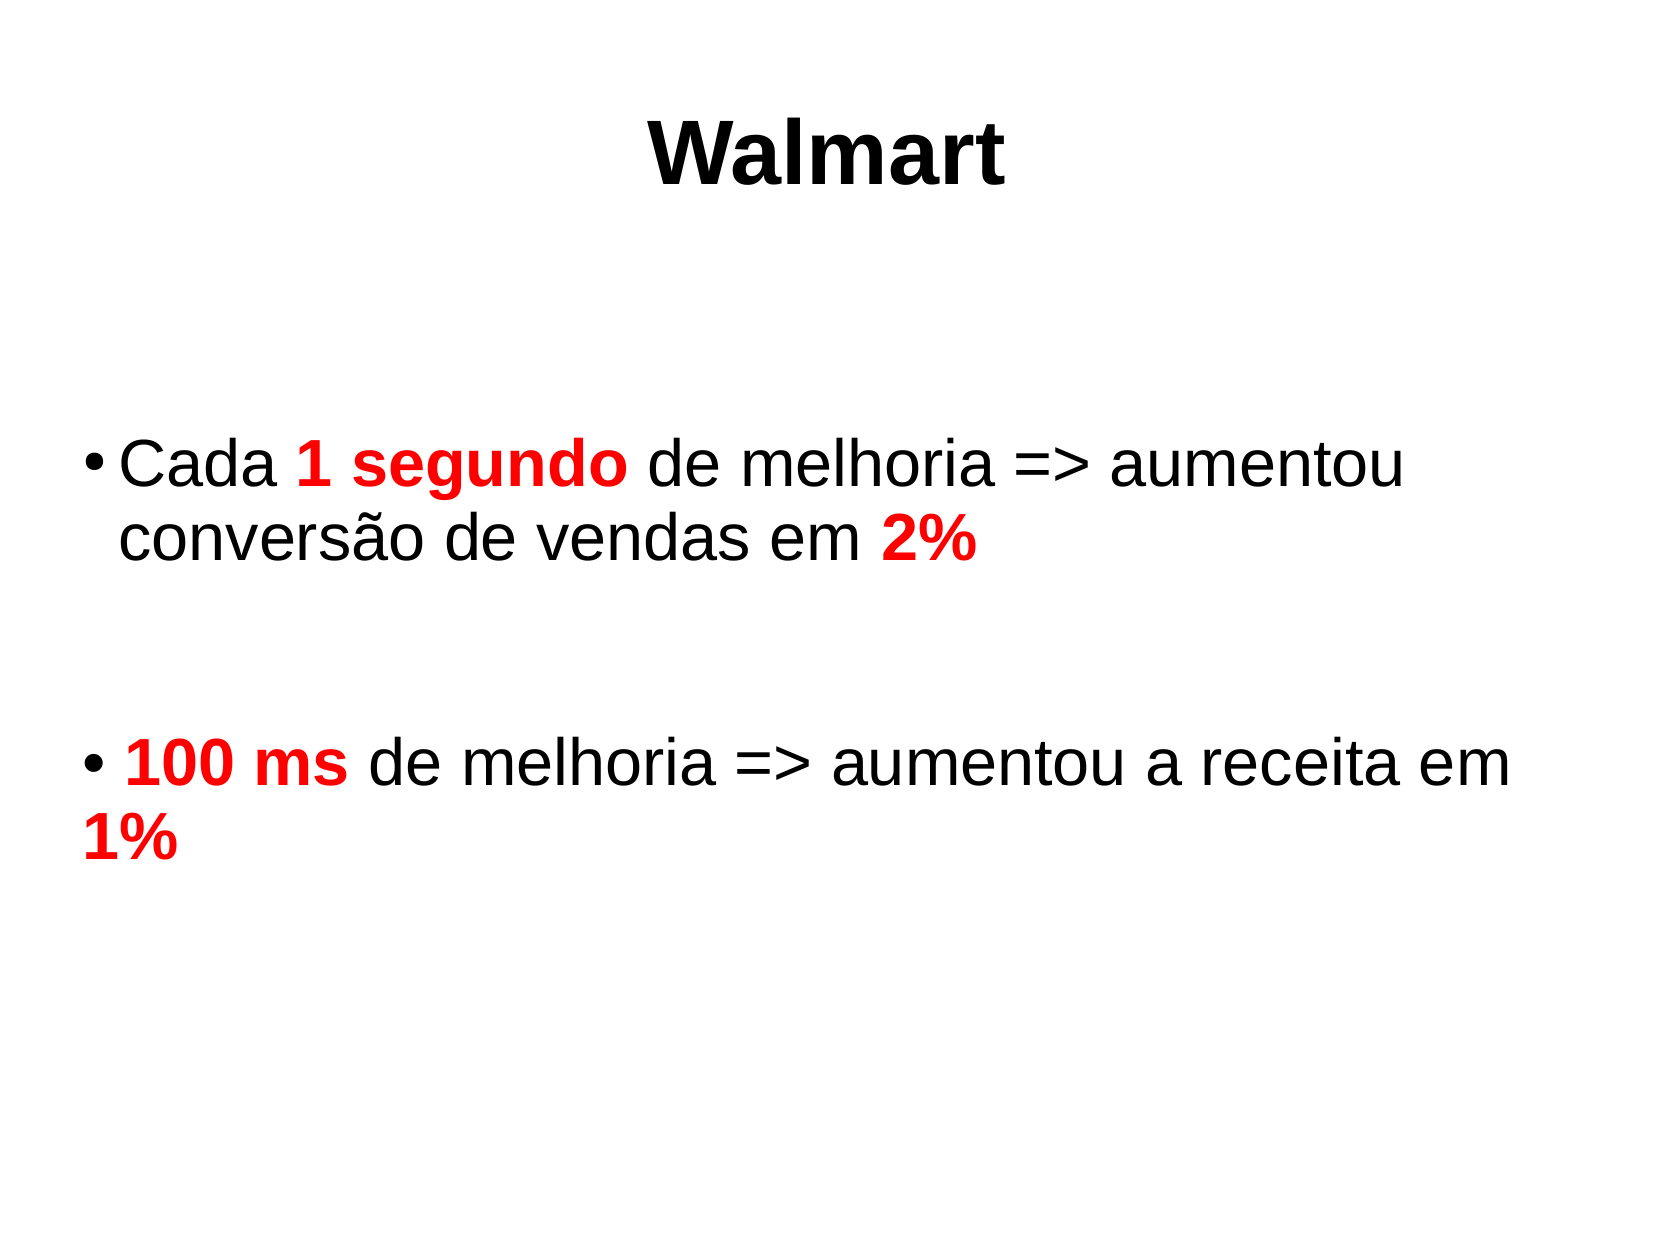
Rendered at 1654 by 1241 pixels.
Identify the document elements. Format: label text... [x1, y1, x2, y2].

subtitle Cada 1 segundo de melhoria => aumentou conversão de vendas em 2% • 100 ms de melhoria => aumentou a receita em 1% [82, 290, 1571, 1010]
title Walmart [82, 49, 1571, 257]
